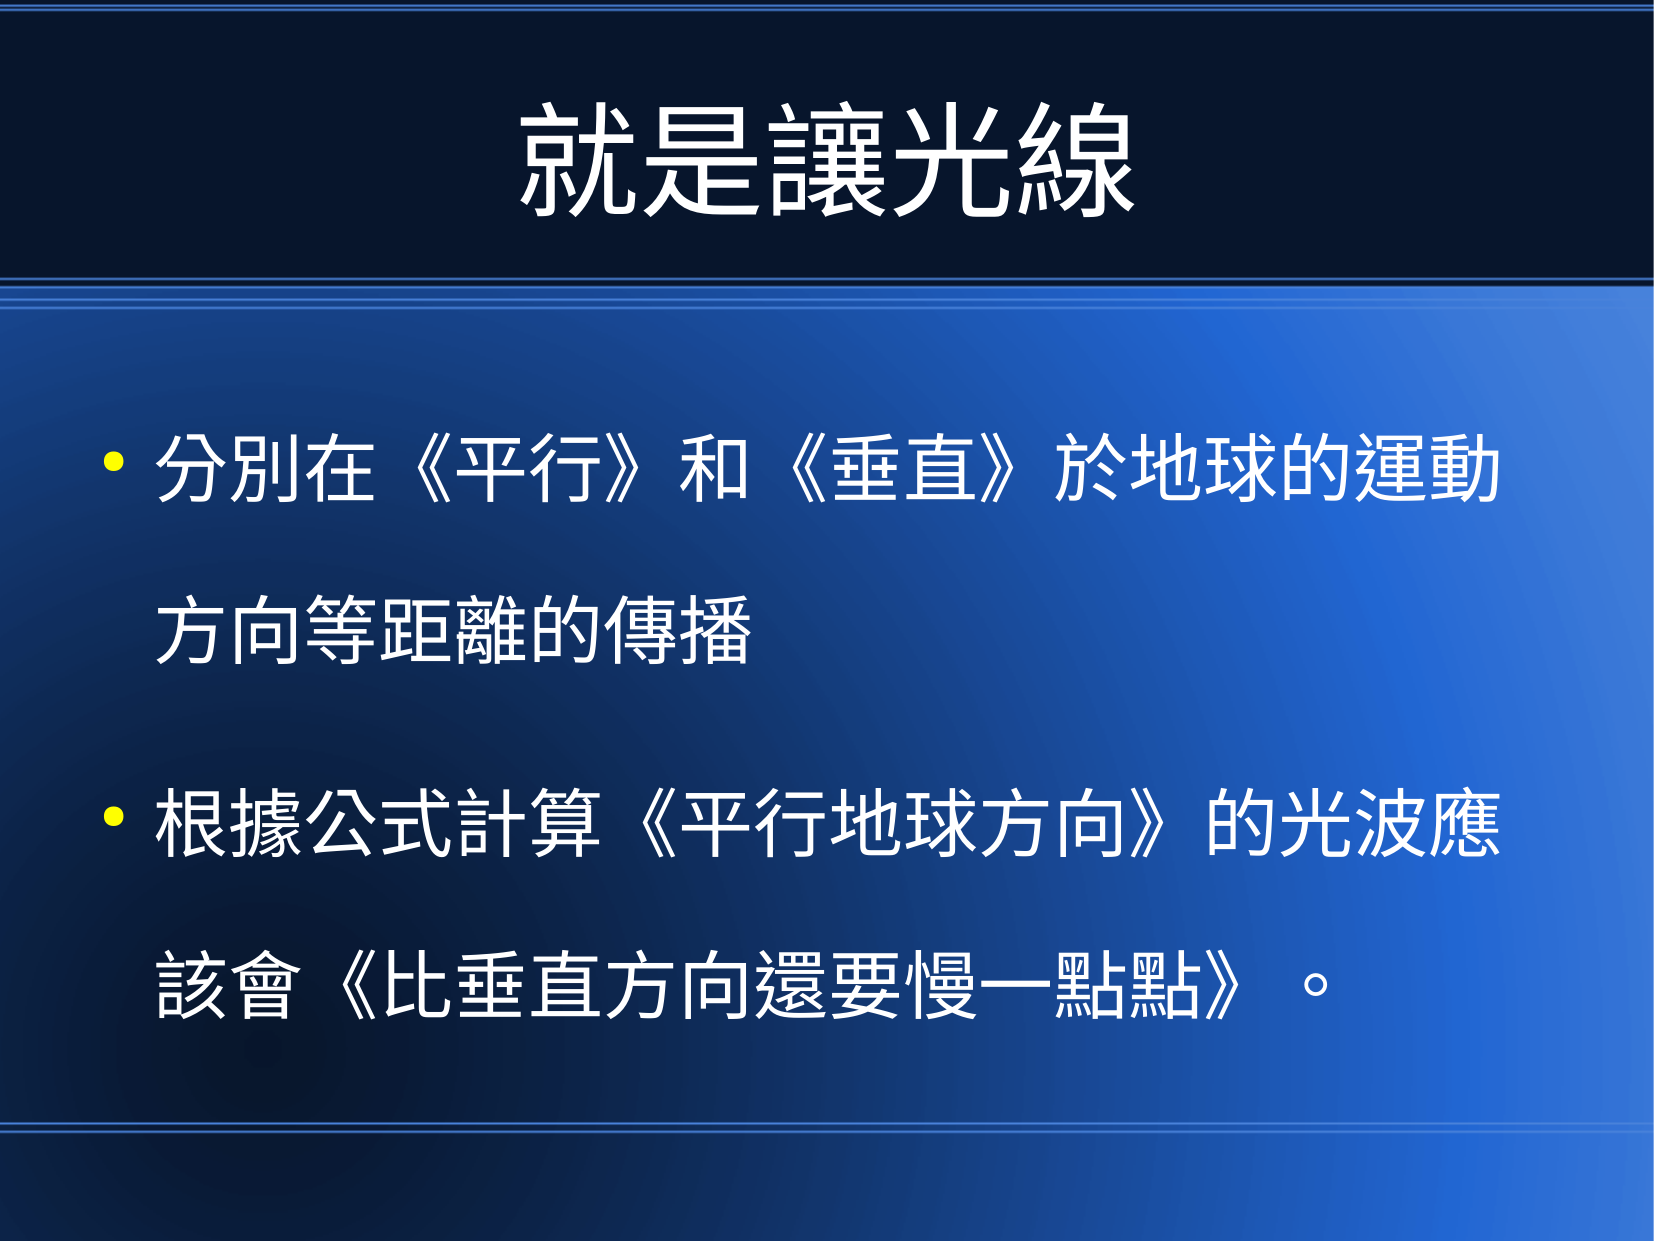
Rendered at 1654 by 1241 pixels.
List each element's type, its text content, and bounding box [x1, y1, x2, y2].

title 就是讓光線 [82, 49, 1571, 257]
list 分別在《平行》和《垂直》於地球的運動方向等距離的傳播 根據公式計算《平行地球方向》的光波應該會《比垂直方向還要慢一點點》。 [82, 355, 1571, 1241]
picture [0, 0, 1654, 1241]
